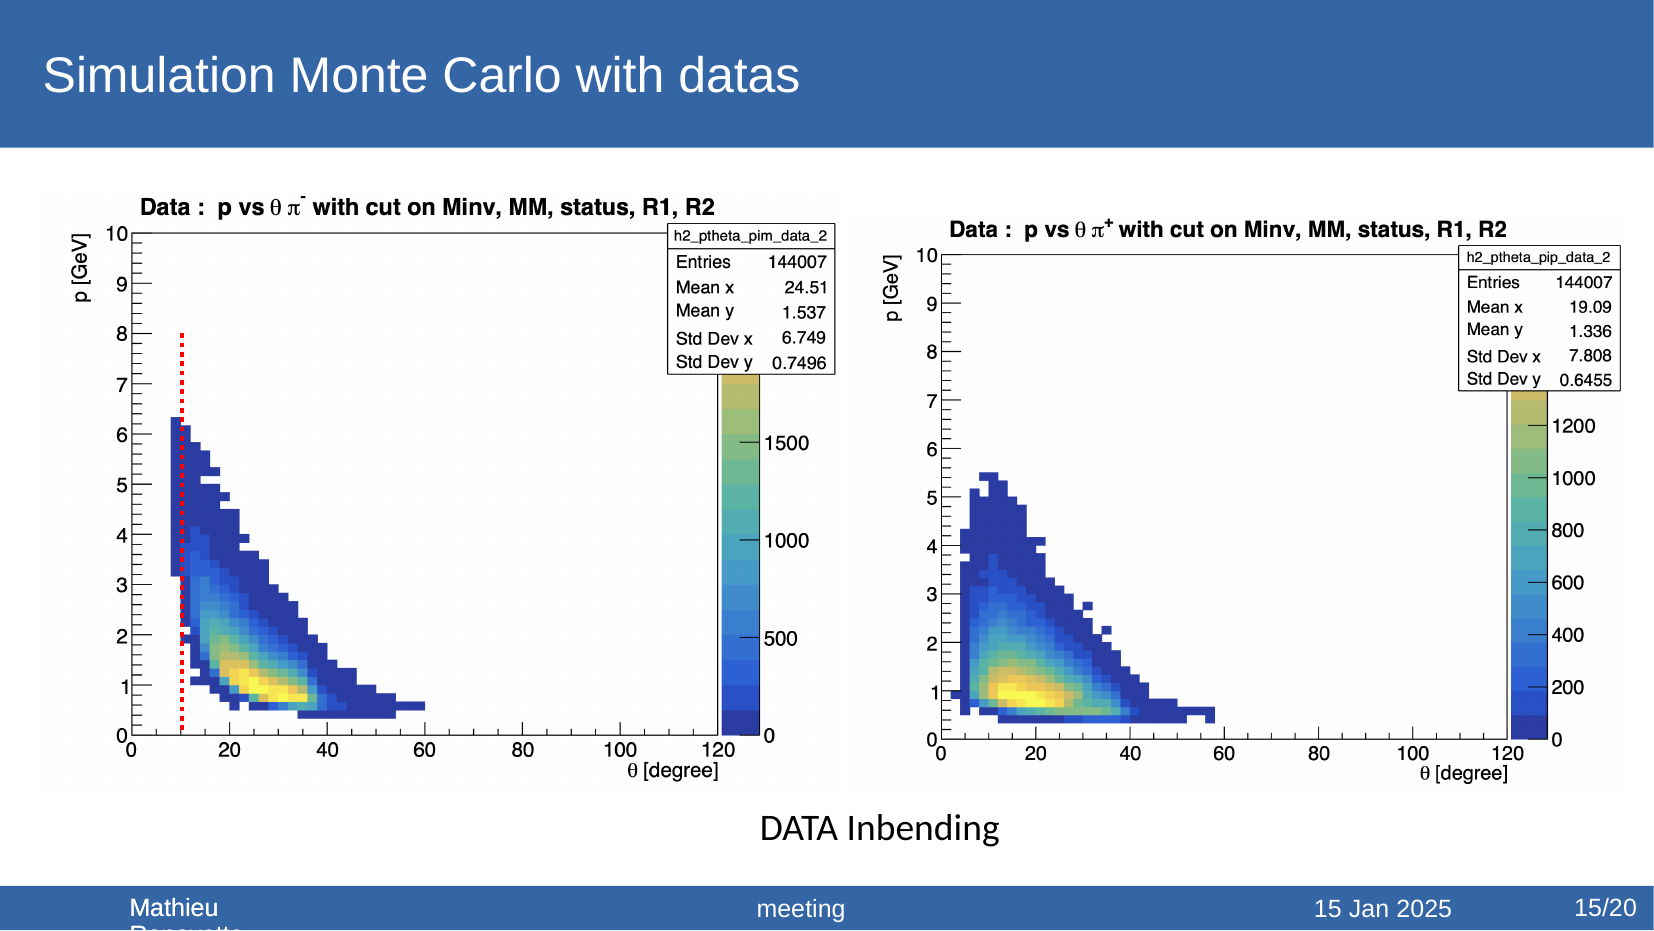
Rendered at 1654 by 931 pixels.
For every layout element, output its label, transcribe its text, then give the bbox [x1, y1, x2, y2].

picture [34, 192, 844, 795]
text_box [226, 885, 1654, 931]
text_box Simulation Monte Carlo with datas [27, 40, 886, 114]
text_box DATA Inbending [745, 795, 1027, 857]
picture [847, 213, 1629, 795]
text_box 15 Jan 2025 [1299, 887, 1536, 931]
text_box [0, 885, 131, 931]
text_box 15/20 [1559, 885, 1654, 930]
text_box [0, 0, 1654, 148]
text_box Mathieu Ronayette [114, 885, 355, 929]
text_box meeting [734, 887, 953, 931]
